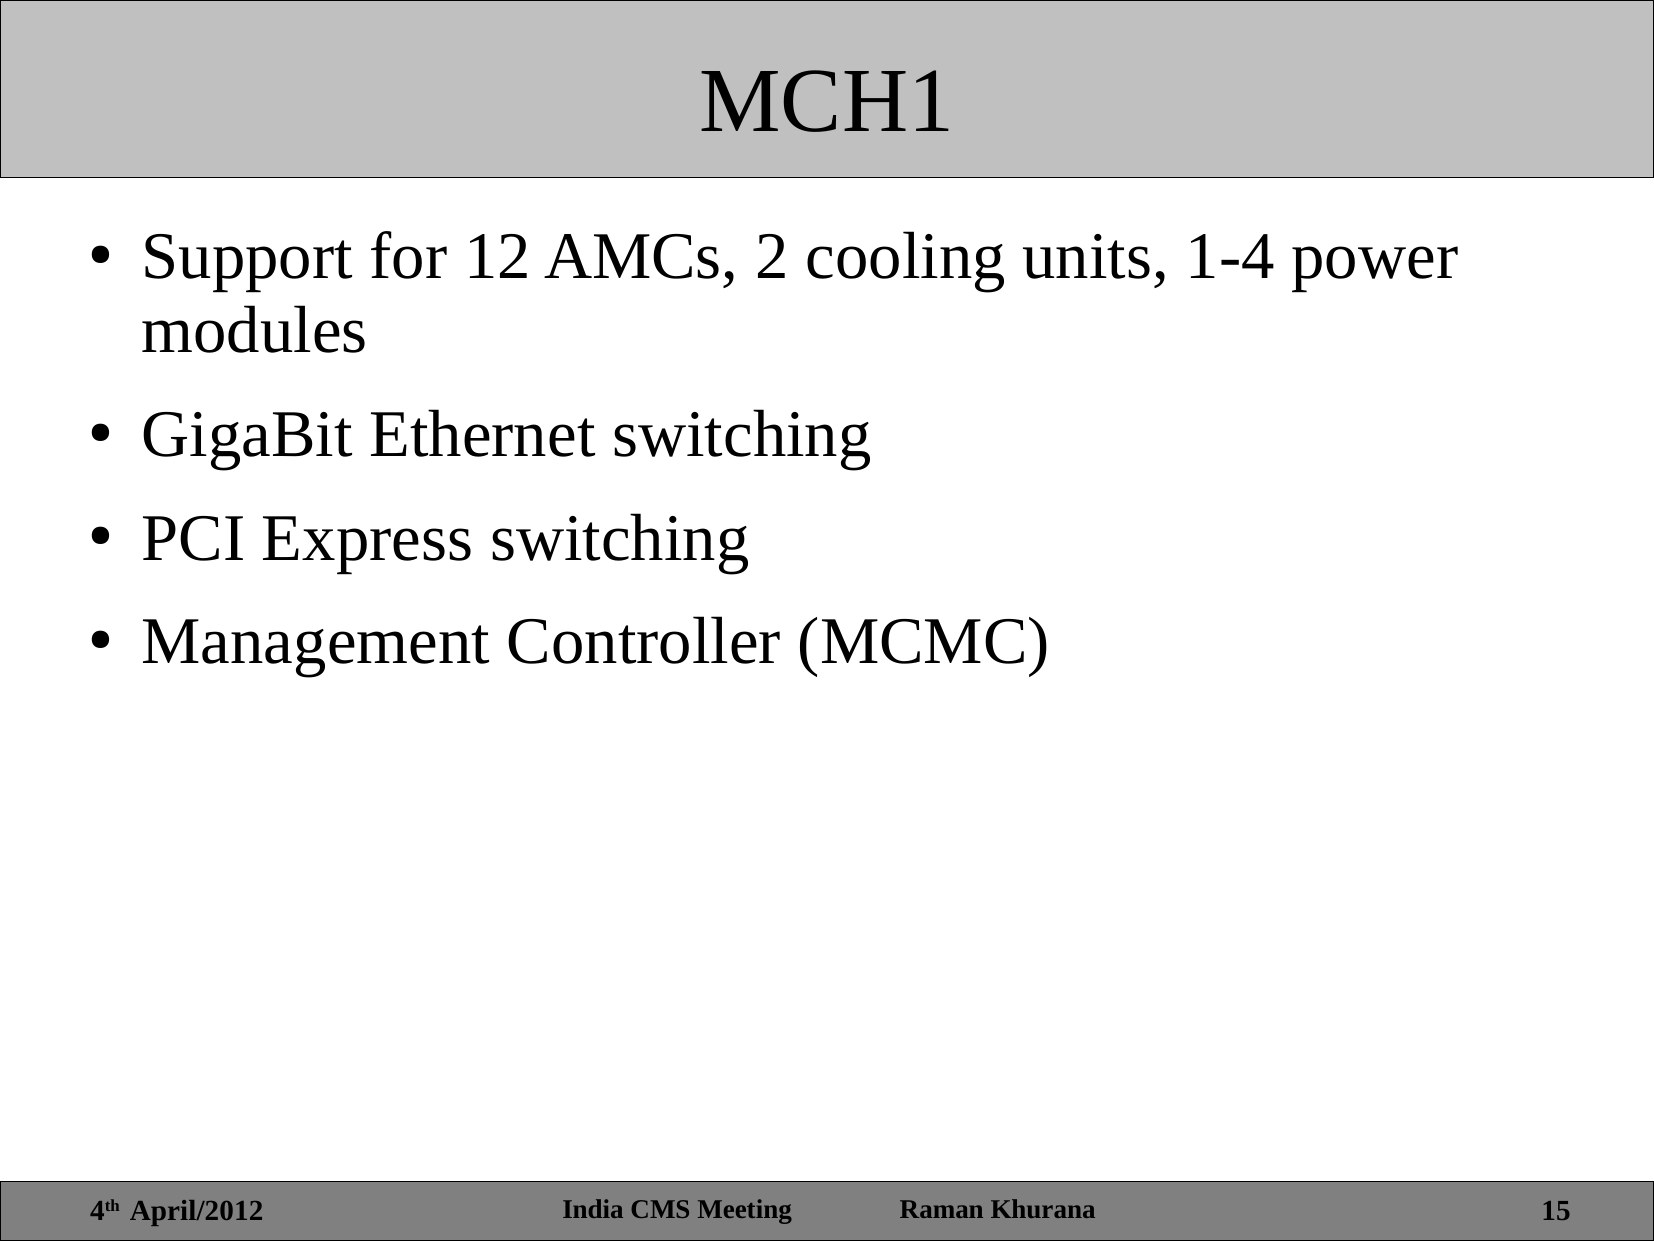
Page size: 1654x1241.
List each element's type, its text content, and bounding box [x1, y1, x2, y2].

list Support for 12 AMCs, 2 cooling units, 1-4 power modules GigaBit Ethernet switching PCI Express switching Management Controller (MCMC) [70, 219, 1559, 1182]
title MCH1 [82, 35, 1571, 166]
